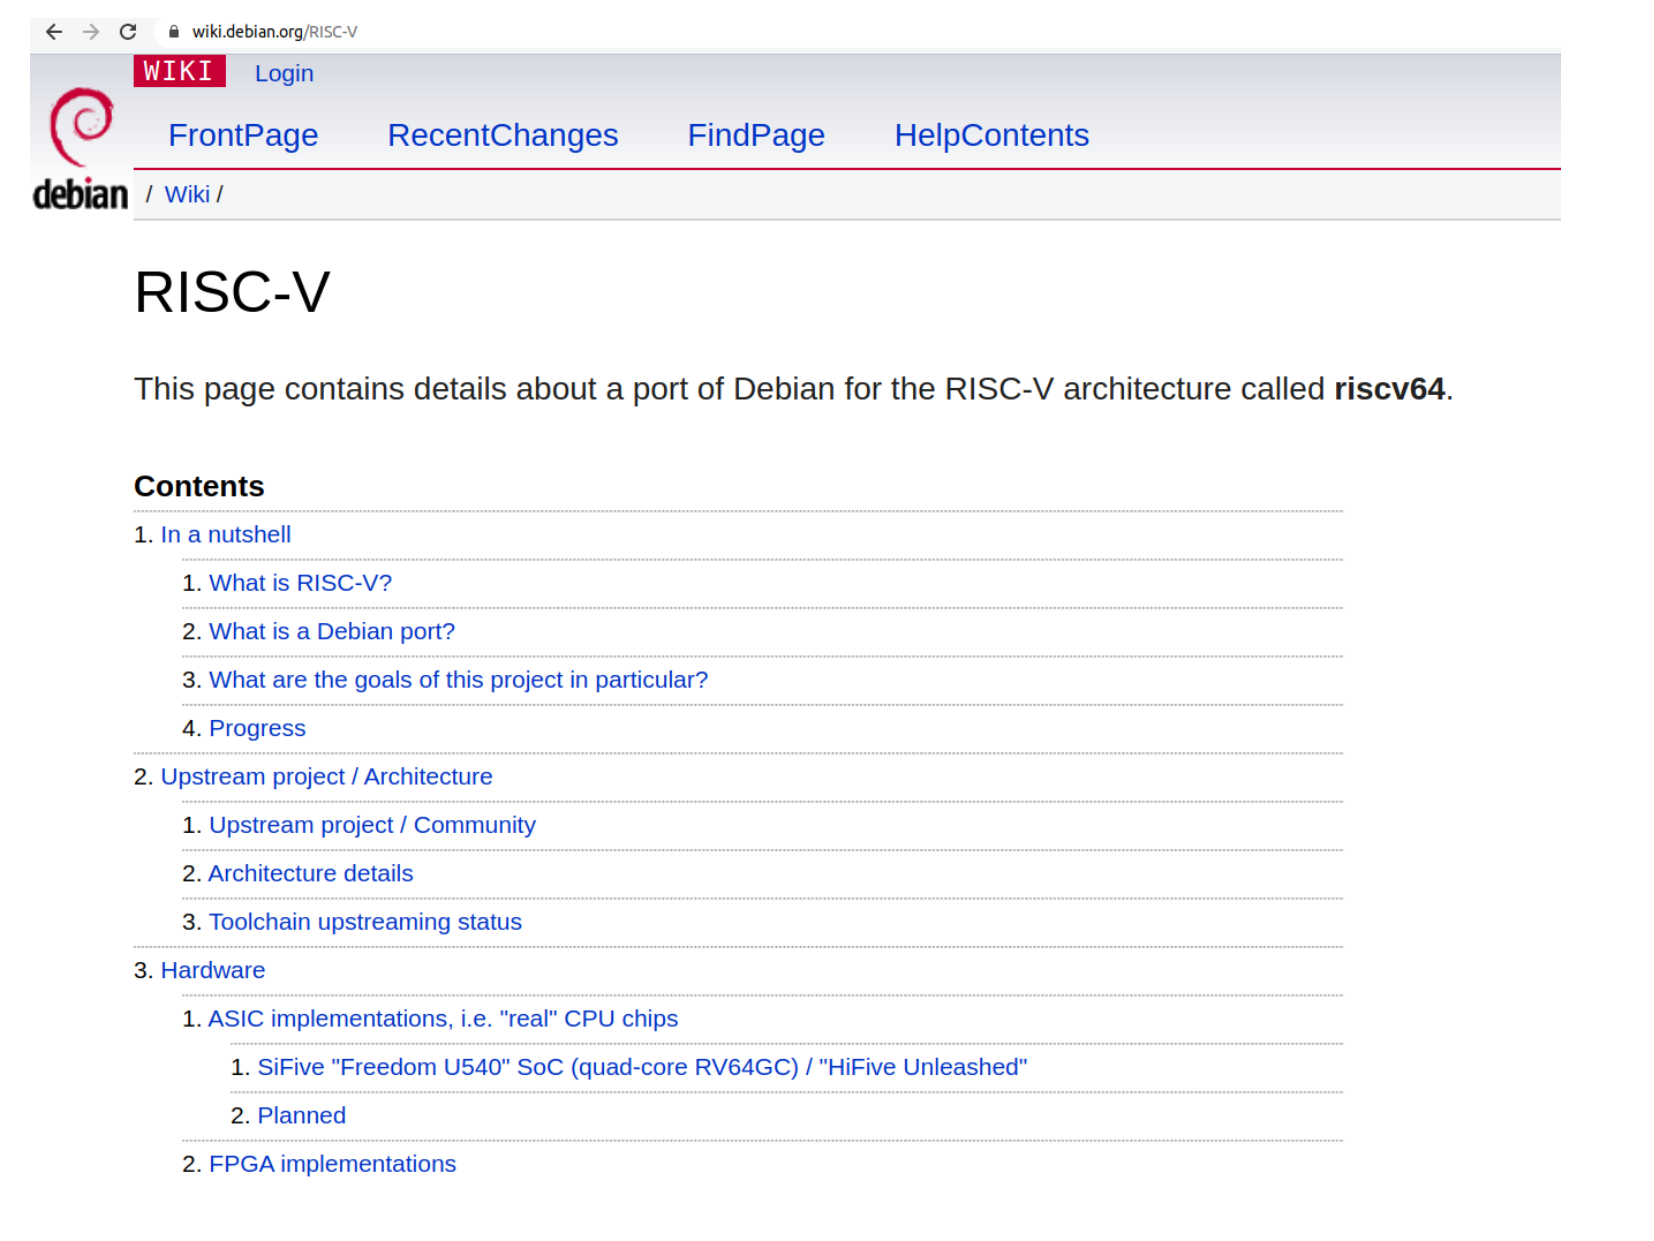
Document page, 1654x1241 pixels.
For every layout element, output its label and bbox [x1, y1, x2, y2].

picture [30, 18, 1561, 1180]
